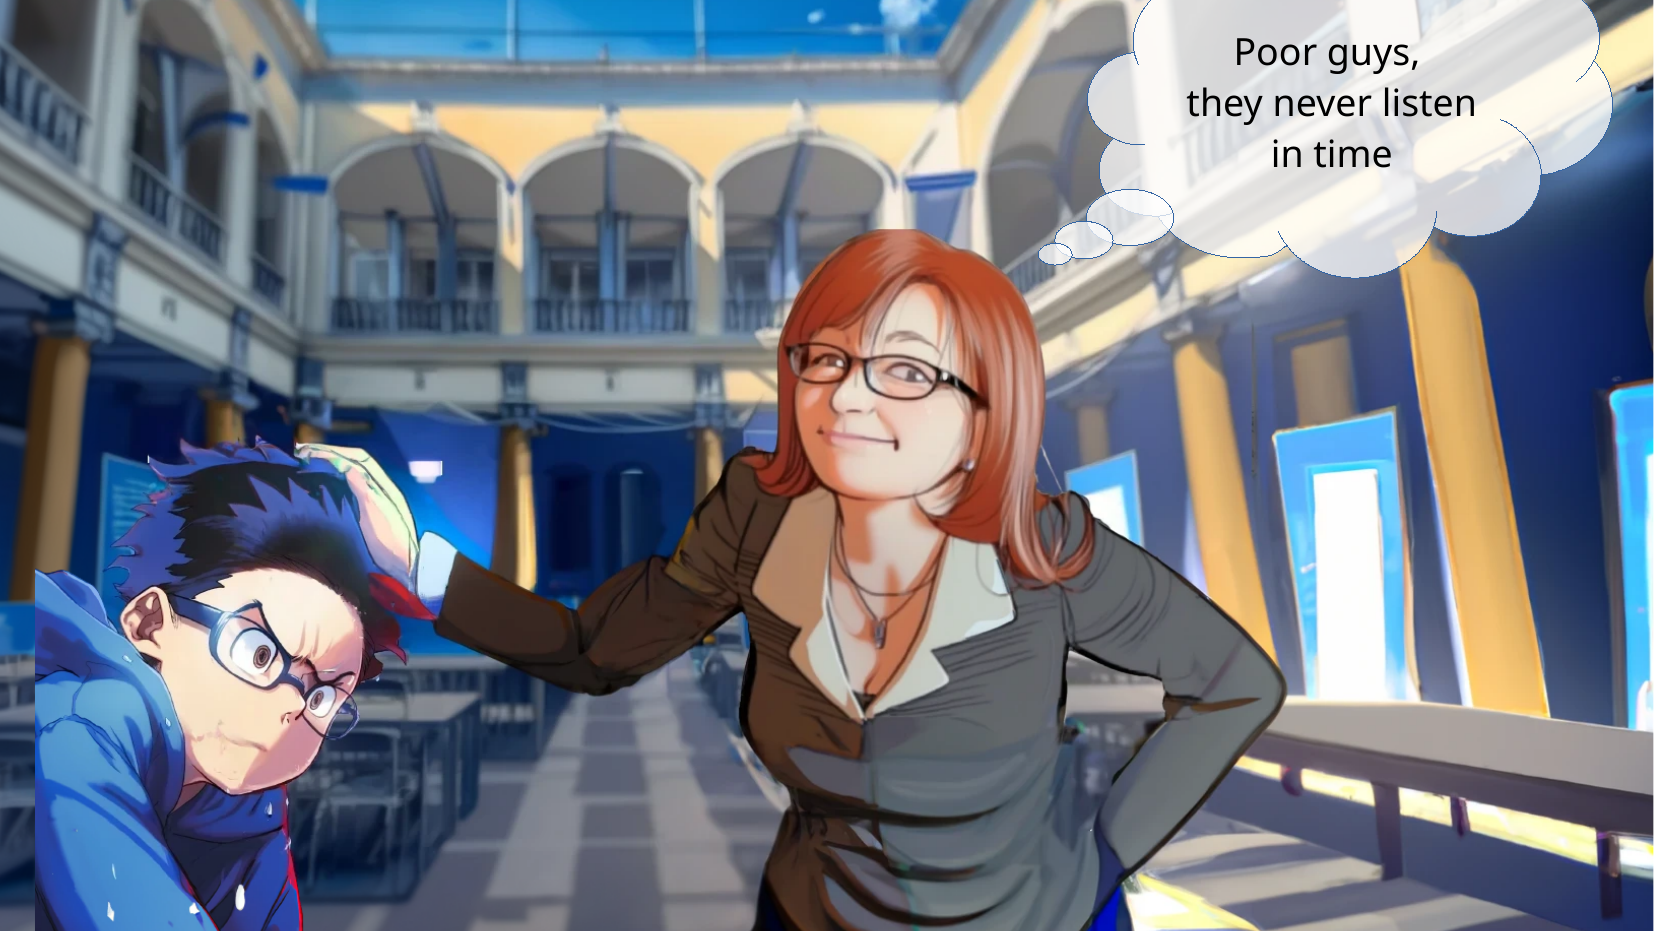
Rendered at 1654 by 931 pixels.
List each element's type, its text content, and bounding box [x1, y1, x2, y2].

text_box Poor guys, they never listen in time [1038, 0, 1613, 279]
picture [0, 0, 1654, 931]
